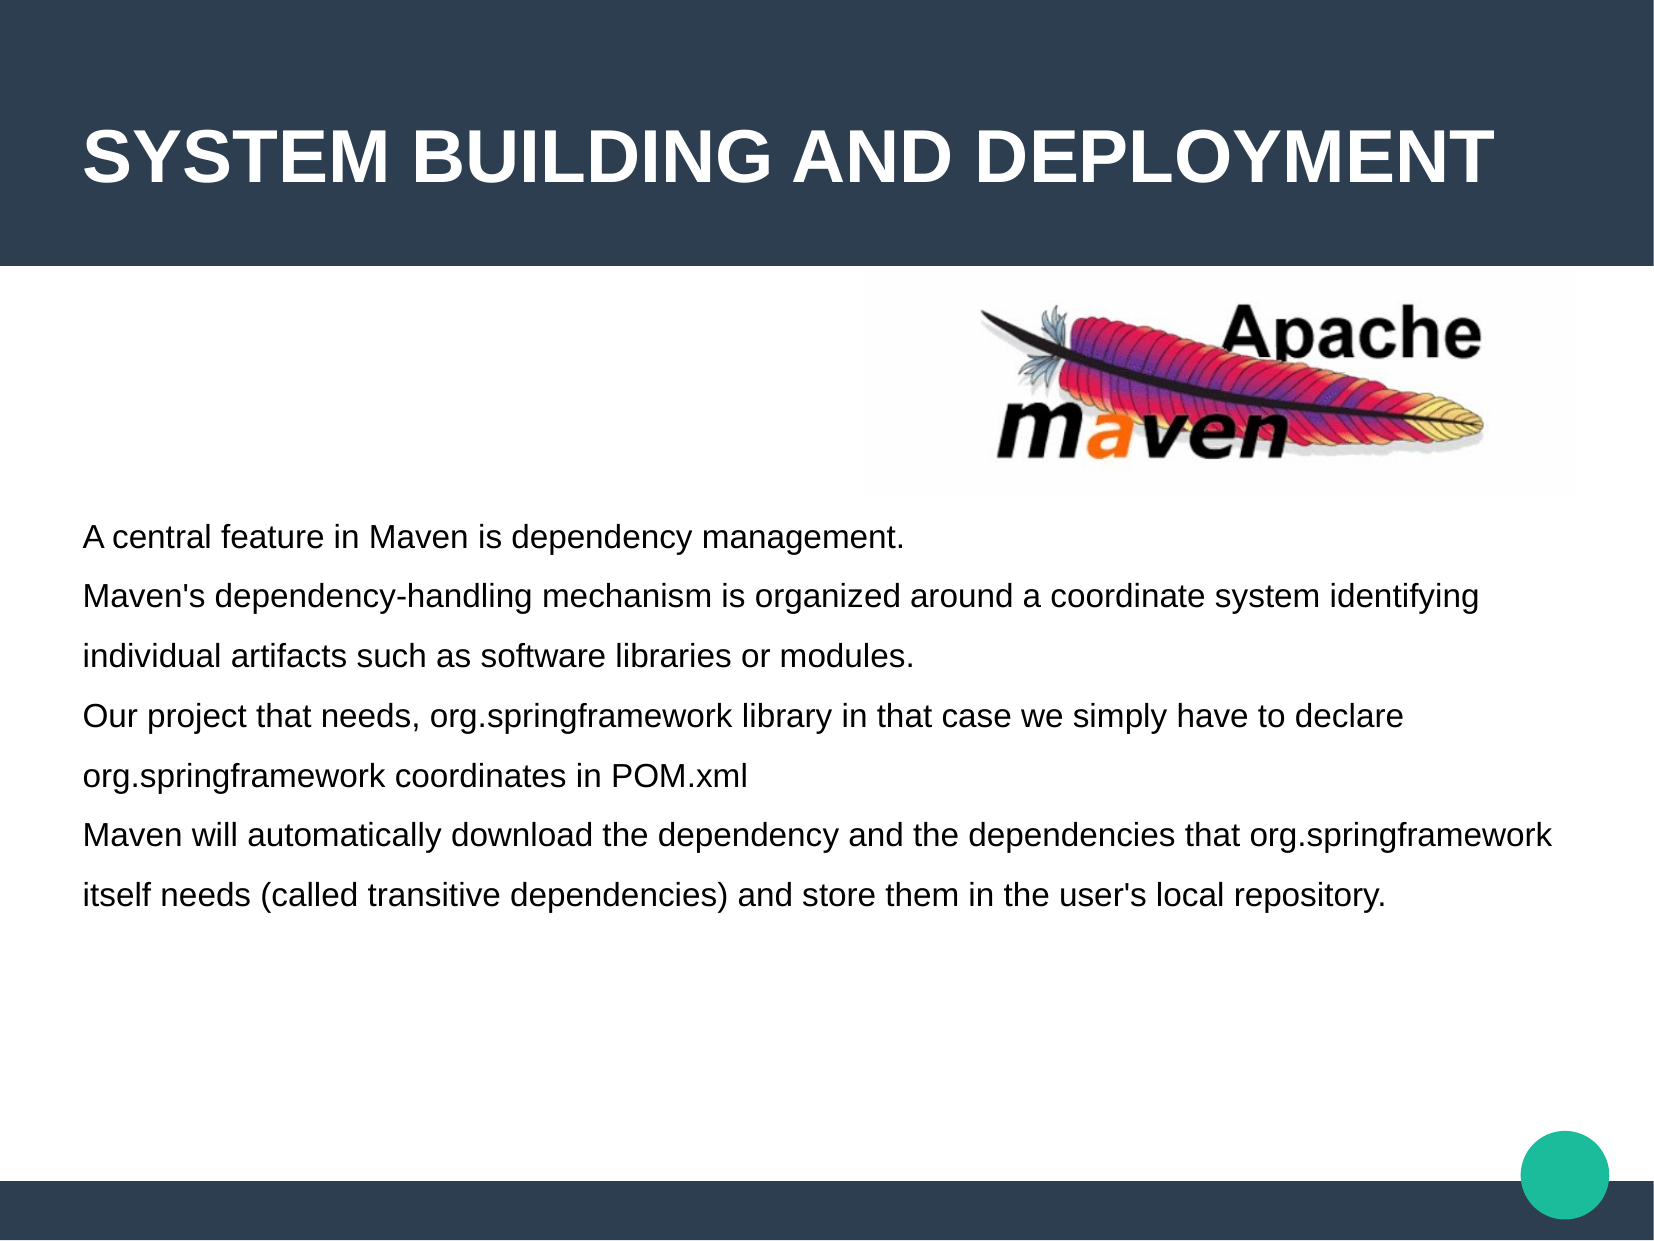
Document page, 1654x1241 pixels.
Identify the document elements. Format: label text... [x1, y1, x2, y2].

title SYSTEM BUILDING AND DEPLOYMENT [82, 49, 1571, 257]
list A central feature in Maven is dependency management. Maven's dependency-handling mechanism is organized around a coordinate system identifying individual artifacts such as software libraries or modules. Our project that needs, org.springframework library in that case we simply have to declare org.springframework coordinates in POM.xml Maven will automatically download the dependency and the dependencies that org.springframework itself needs (called transitive dependencies) and store them in the user's local repository. [82, 495, 1571, 1215]
picture [865, 268, 1652, 496]
